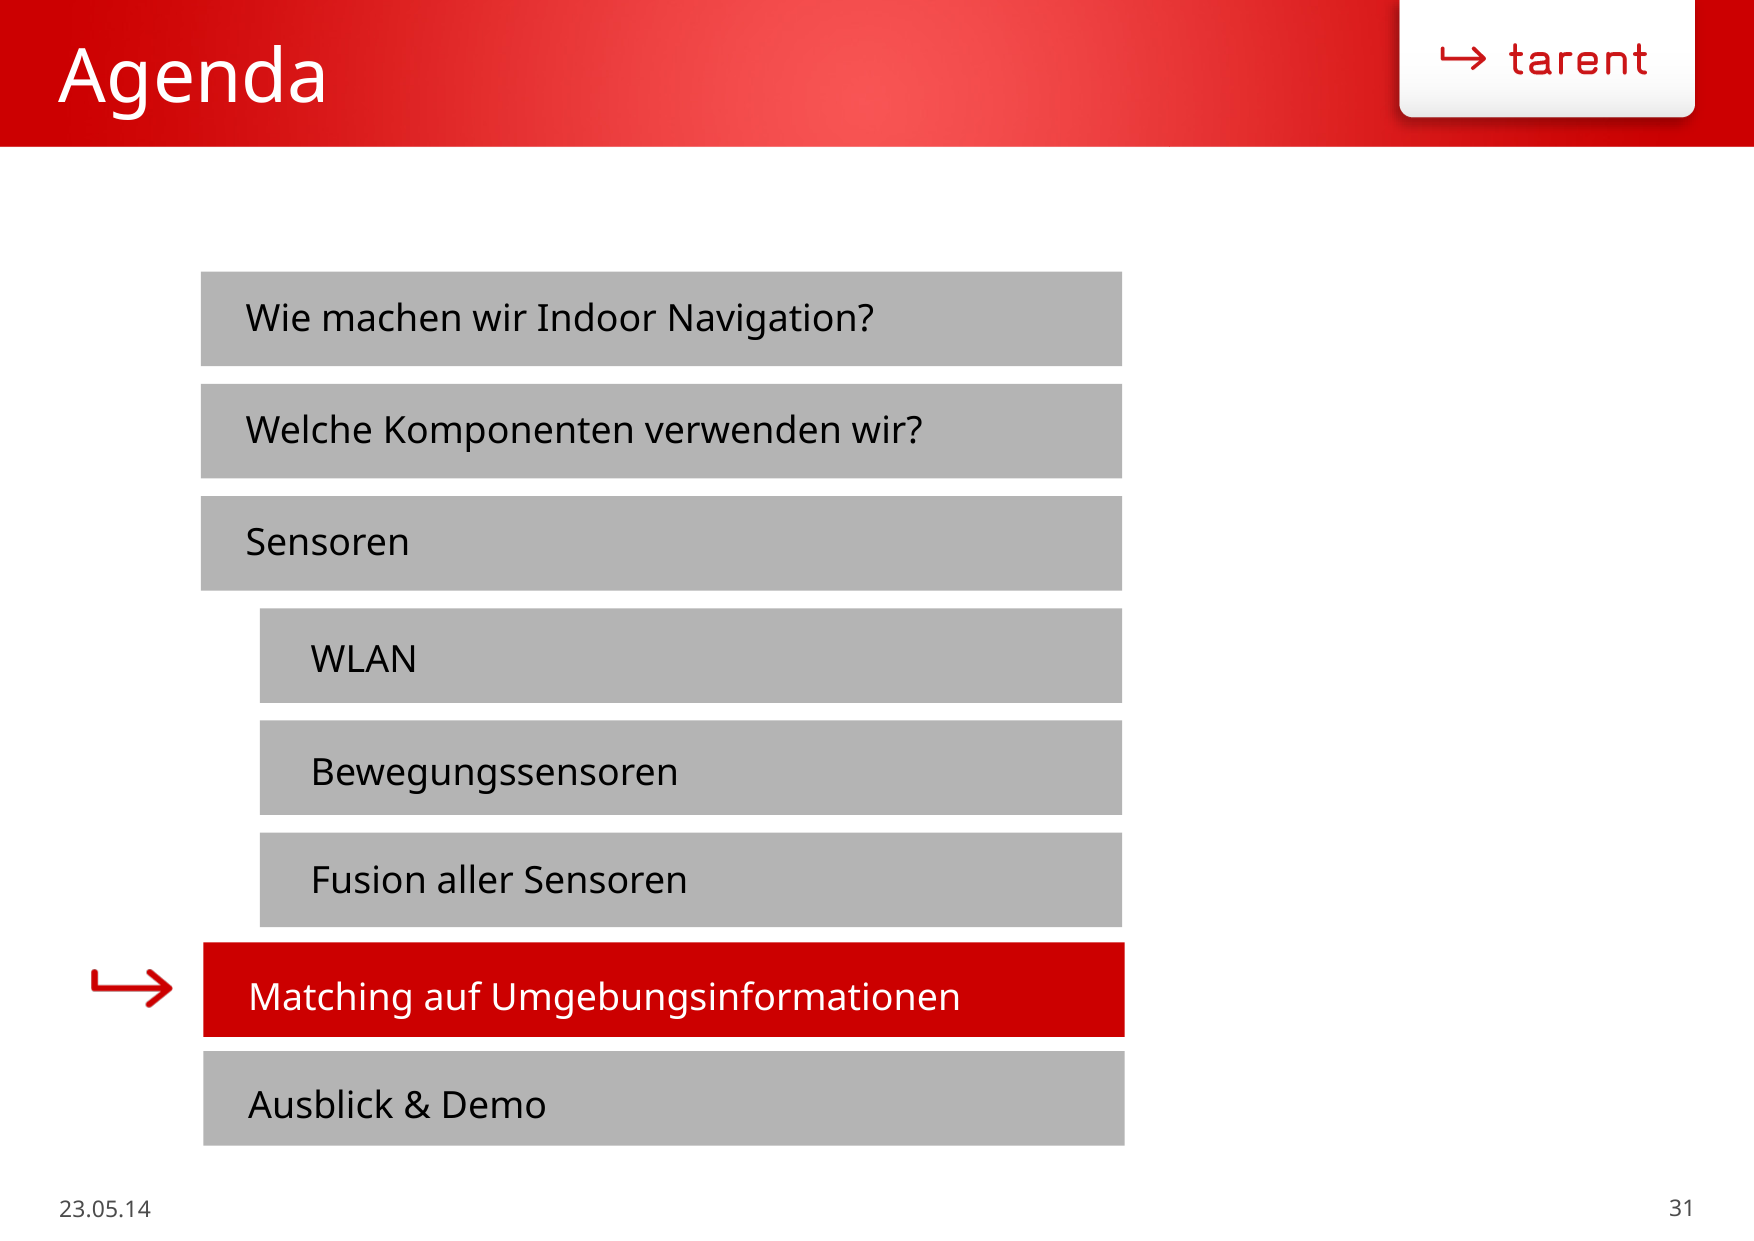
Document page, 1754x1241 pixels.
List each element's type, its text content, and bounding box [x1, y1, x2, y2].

list Bewegungssensoren [242, 745, 1069, 816]
text_box [200, 383, 1123, 479]
list WLAN [242, 632, 1069, 704]
list Fusion aller Sensoren [242, 854, 1069, 925]
text_box [203, 942, 1125, 1037]
picture [0, 0, 1754, 1240]
text_box [259, 608, 1123, 703]
text_box [200, 271, 1123, 367]
text_box [259, 720, 1123, 815]
text_box [259, 832, 1123, 928]
list Ausblick & Demo [179, 1078, 1078, 1150]
title Agenda [59, 0, 1638, 177]
list Sensoren [177, 515, 1075, 587]
text_box [200, 496, 1123, 591]
text_box [203, 1051, 1125, 1146]
list Wie machen wir Indoor Navigation? [177, 290, 1075, 362]
list Welche Komponenten verwenden wir? [177, 403, 1075, 475]
list Matching auf Umgebungsinformationen [179, 970, 1078, 1041]
